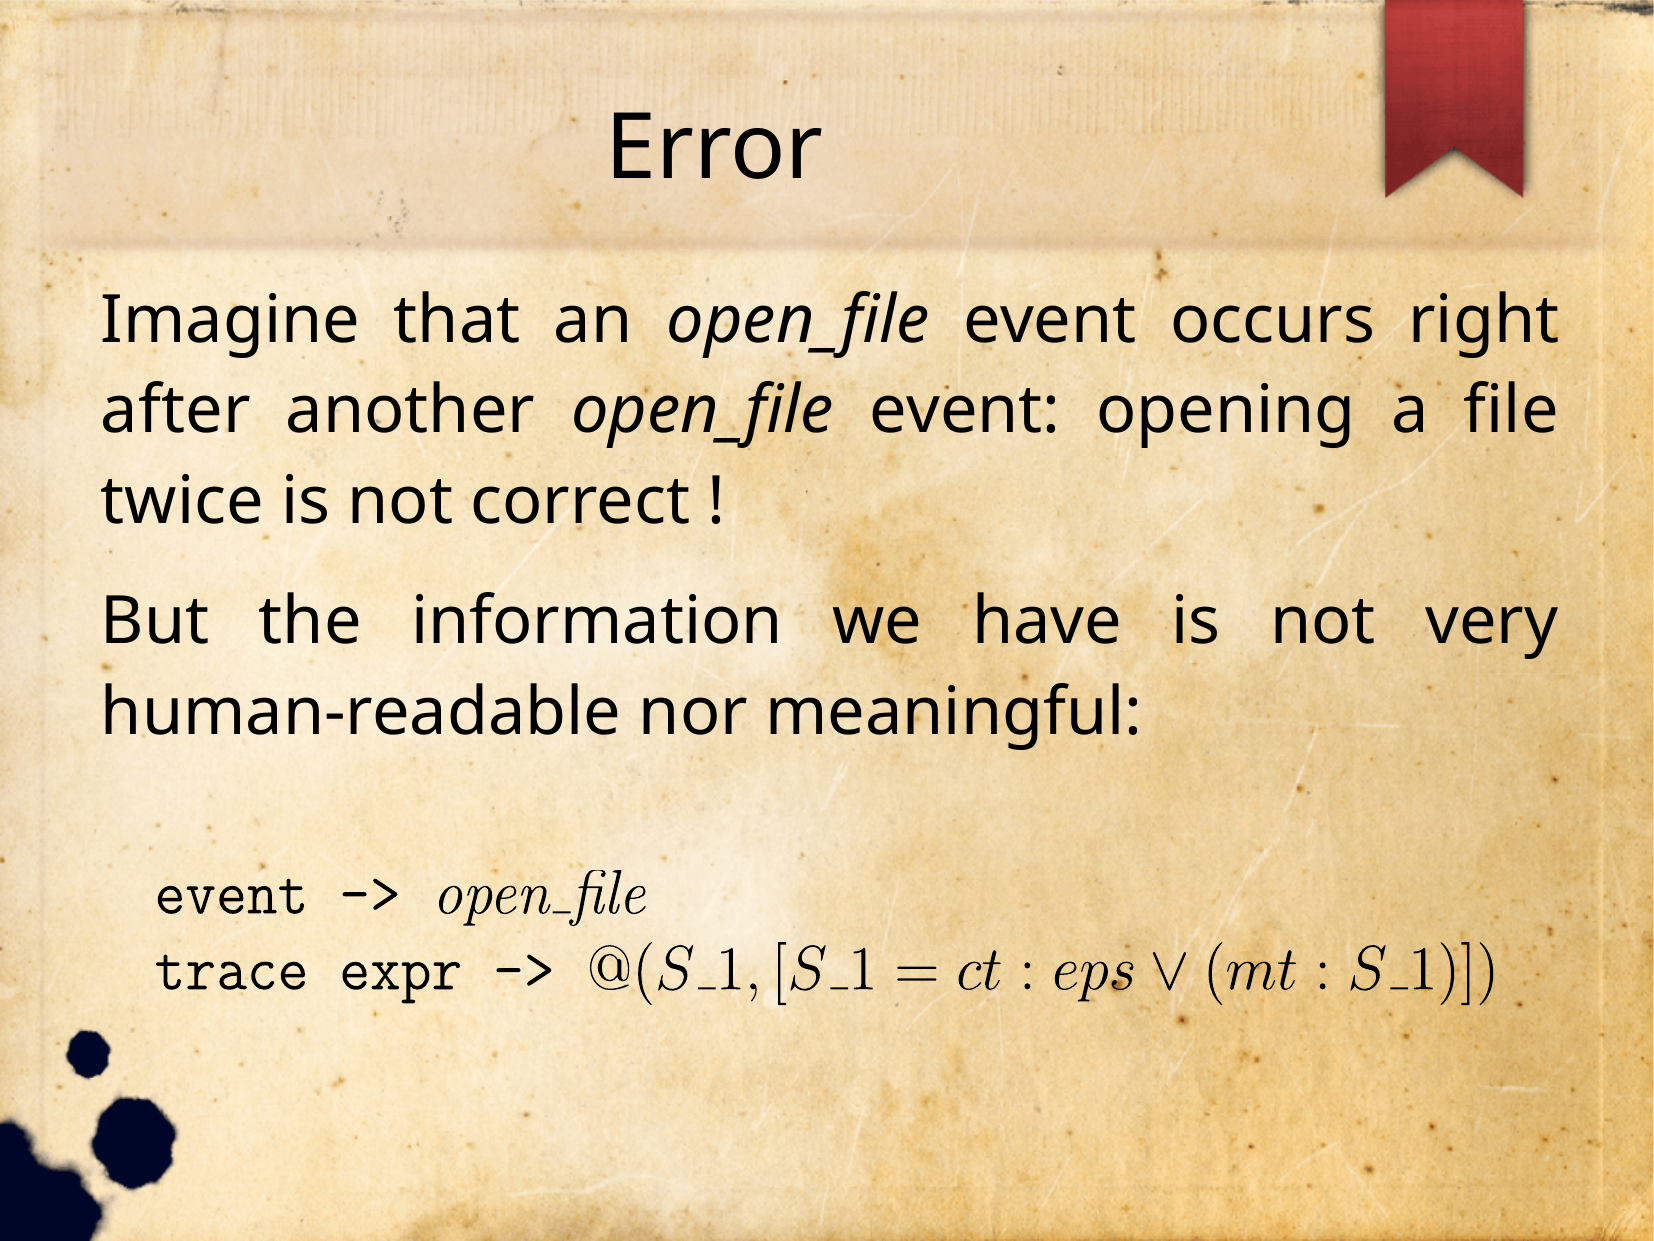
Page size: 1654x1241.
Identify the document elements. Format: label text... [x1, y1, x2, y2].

picture [0, 0, 1654, 1241]
title Error [82, 49, 1347, 237]
list Imagine that an open_file event occurs right after another open_file event: opening a file twice is not correct ! But the information we have is not very human-readable nor meaningful: [30, 270, 1561, 991]
